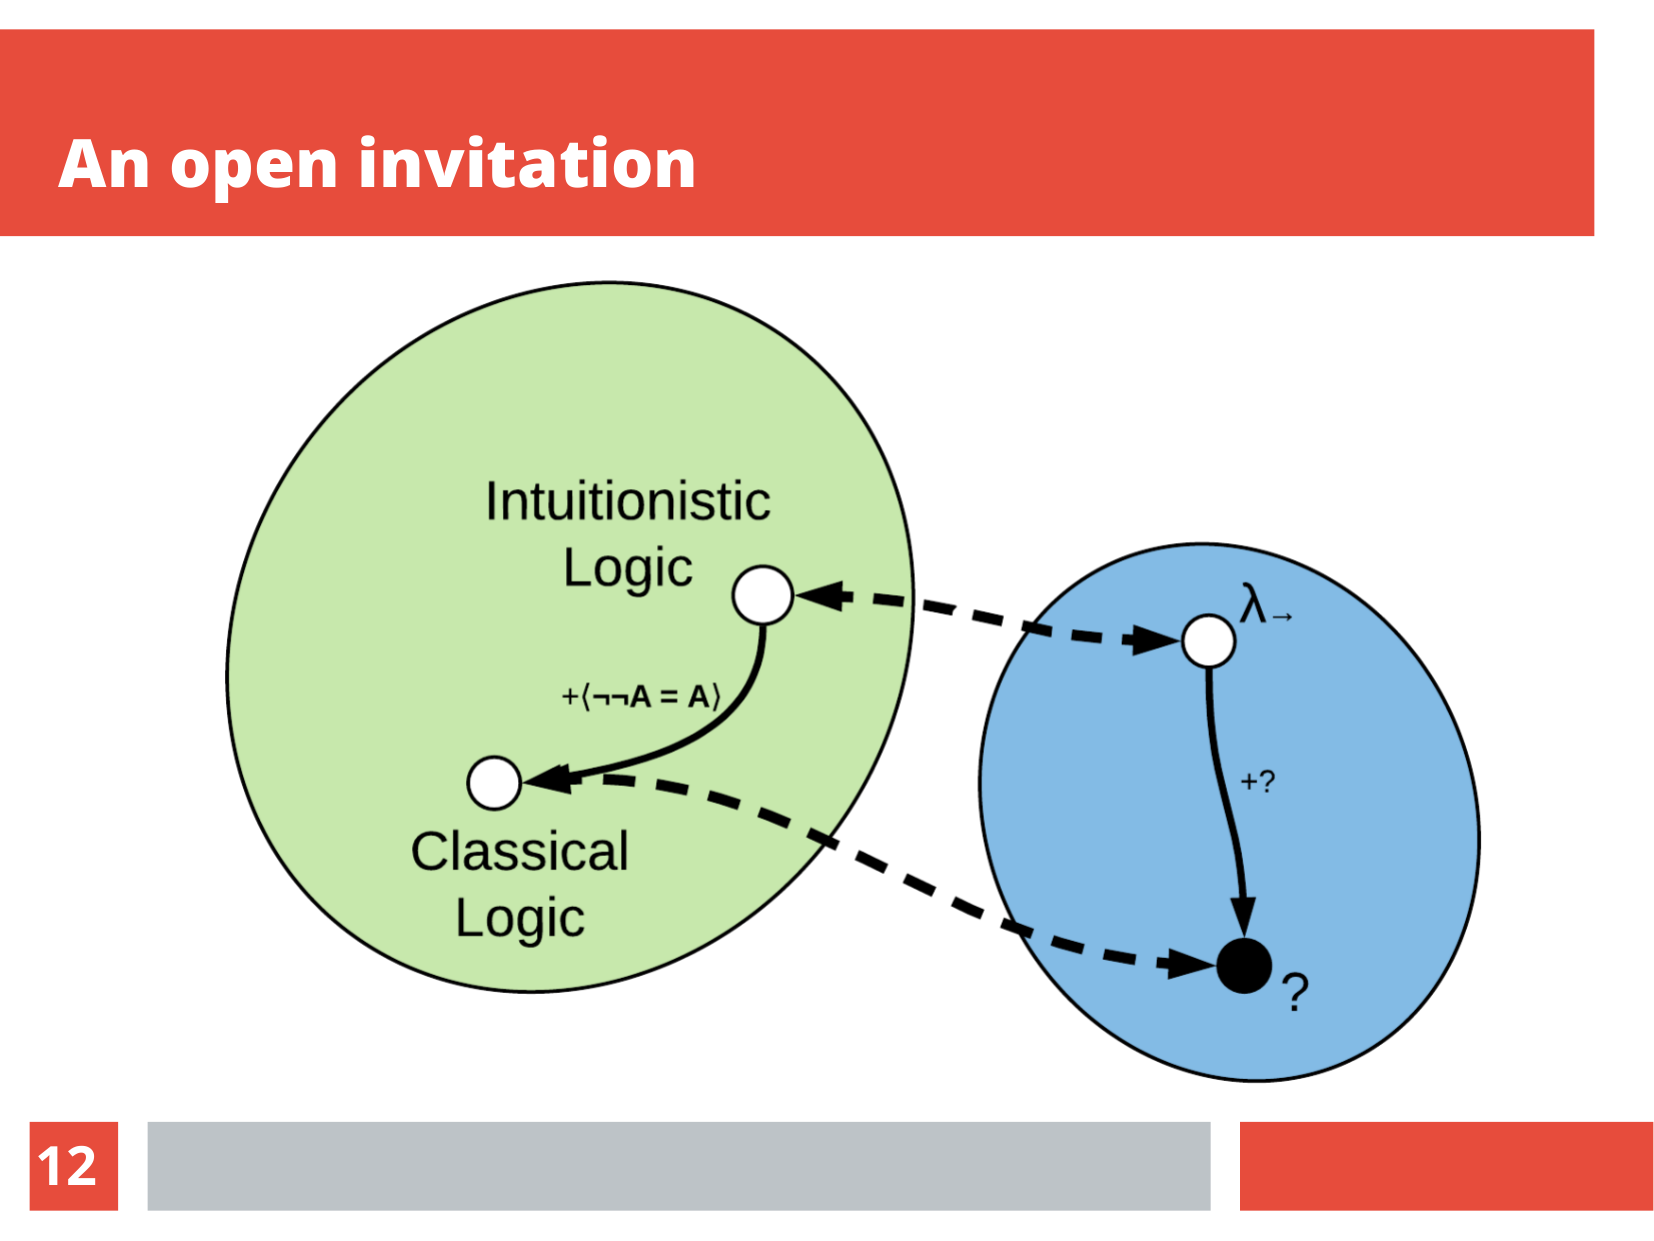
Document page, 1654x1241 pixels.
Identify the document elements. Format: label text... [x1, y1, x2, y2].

picture [2, 60, 1654, 1241]
text_box 12 [20, 1119, 254, 1210]
